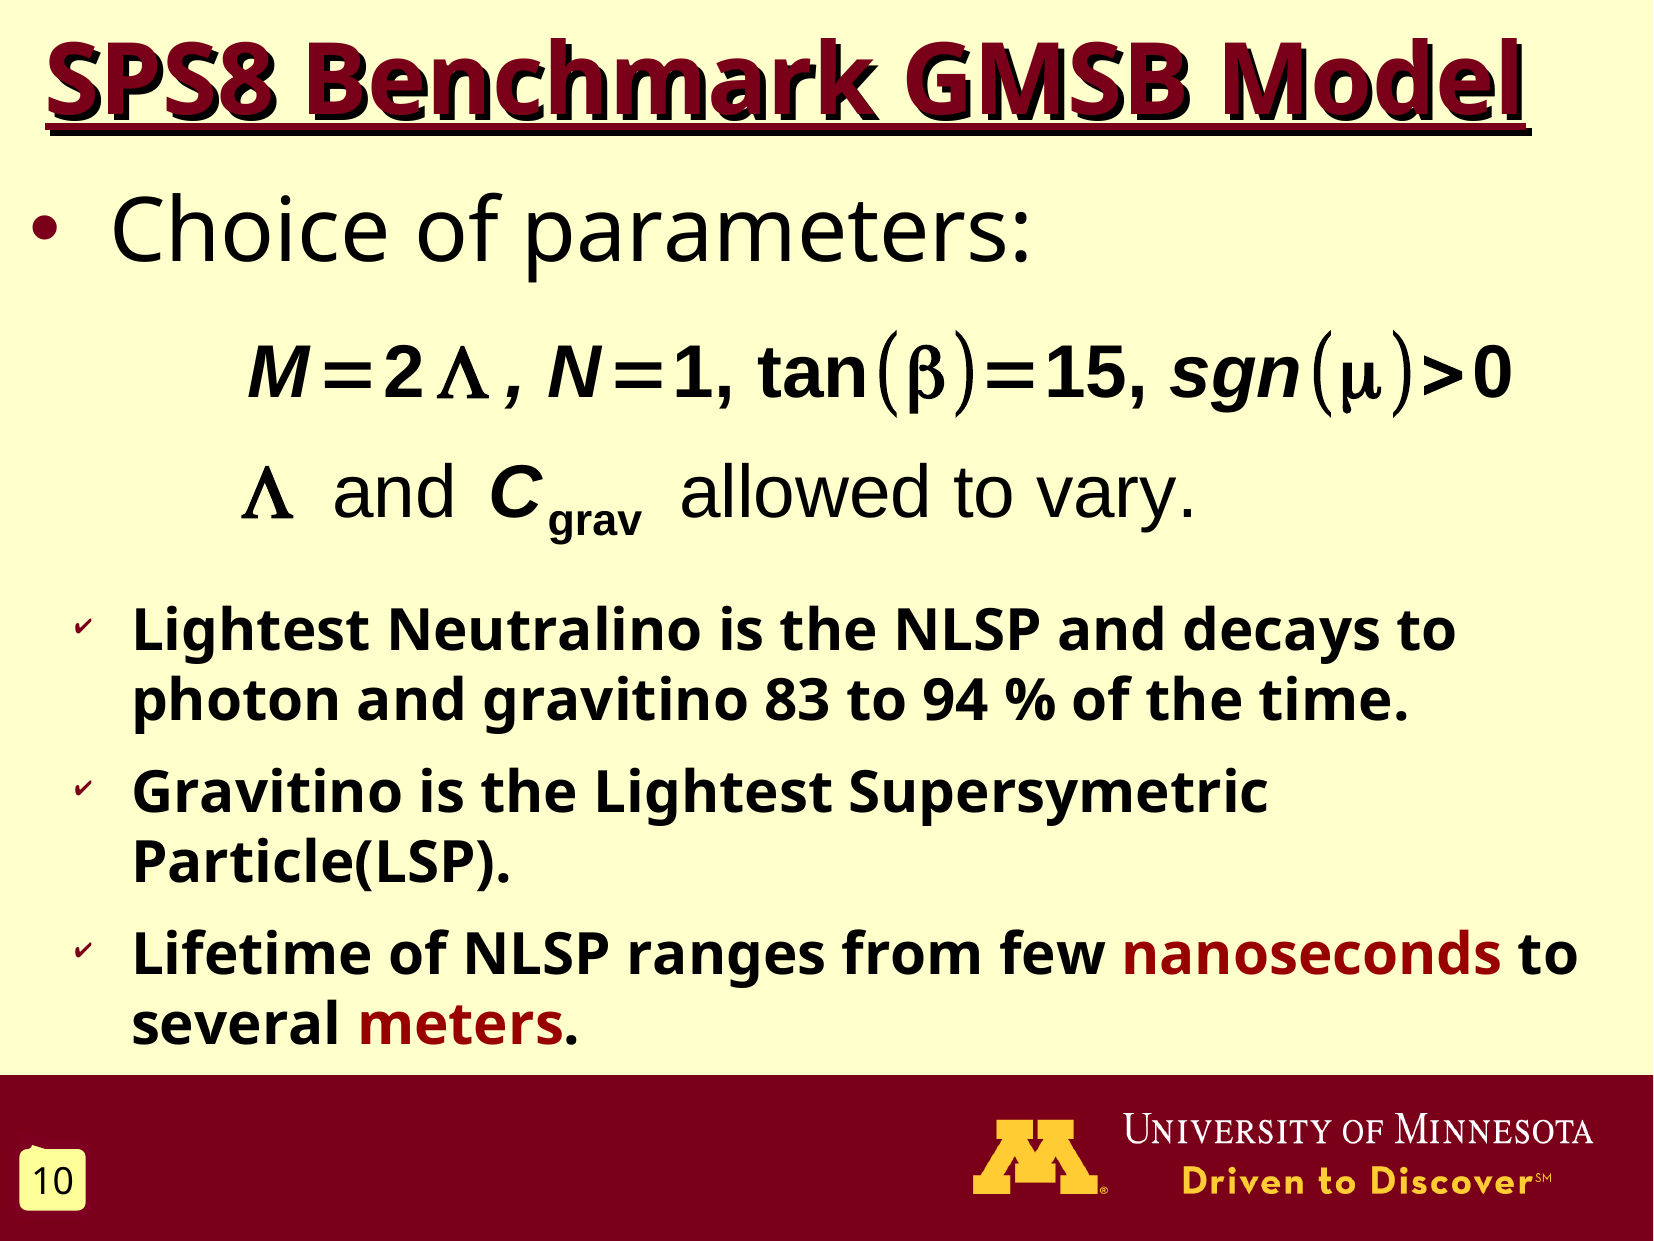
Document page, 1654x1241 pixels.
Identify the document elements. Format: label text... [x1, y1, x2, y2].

title SPS8 Benchmark GMSB Model [30, 7, 1653, 143]
list Choice of parameters: [15, 165, 1621, 571]
list Lightest Neutralino is the NLSP and decays to photon and gravitino 83 to 94 % of the time. Gravitino is the Lightest Supersymetric Particle(LSP). Lifetime of NLSP ranges from few nanoseconds to several meters. [60, 585, 1636, 1066]
chart [240, 323, 1522, 421]
picture [0, 1075, 1654, 1241]
chart [232, 450, 1199, 546]
text_box 10 [15, 1137, 91, 1216]
